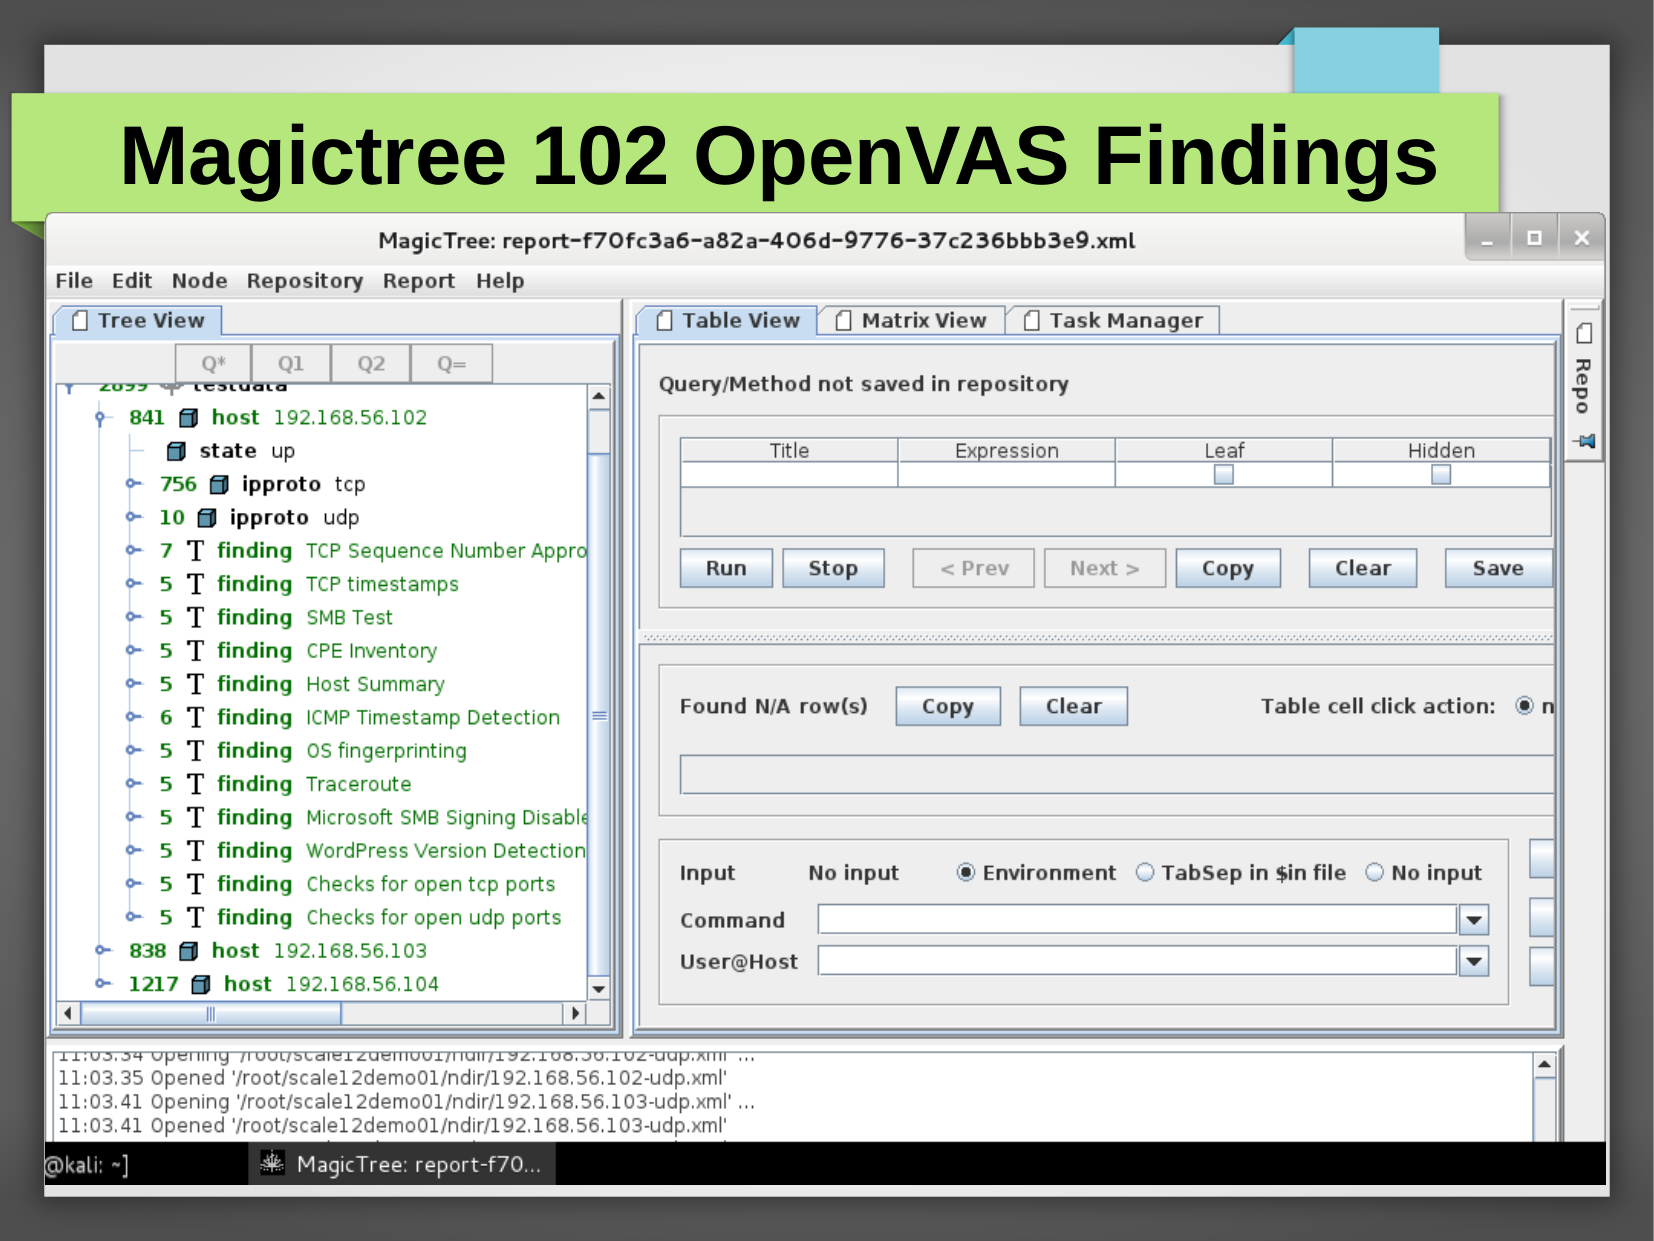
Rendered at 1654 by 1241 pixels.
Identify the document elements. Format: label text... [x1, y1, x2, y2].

text_box Magictree 102 OpenVAS Findings [105, 102, 1479, 211]
picture [0, 0, 1654, 1241]
